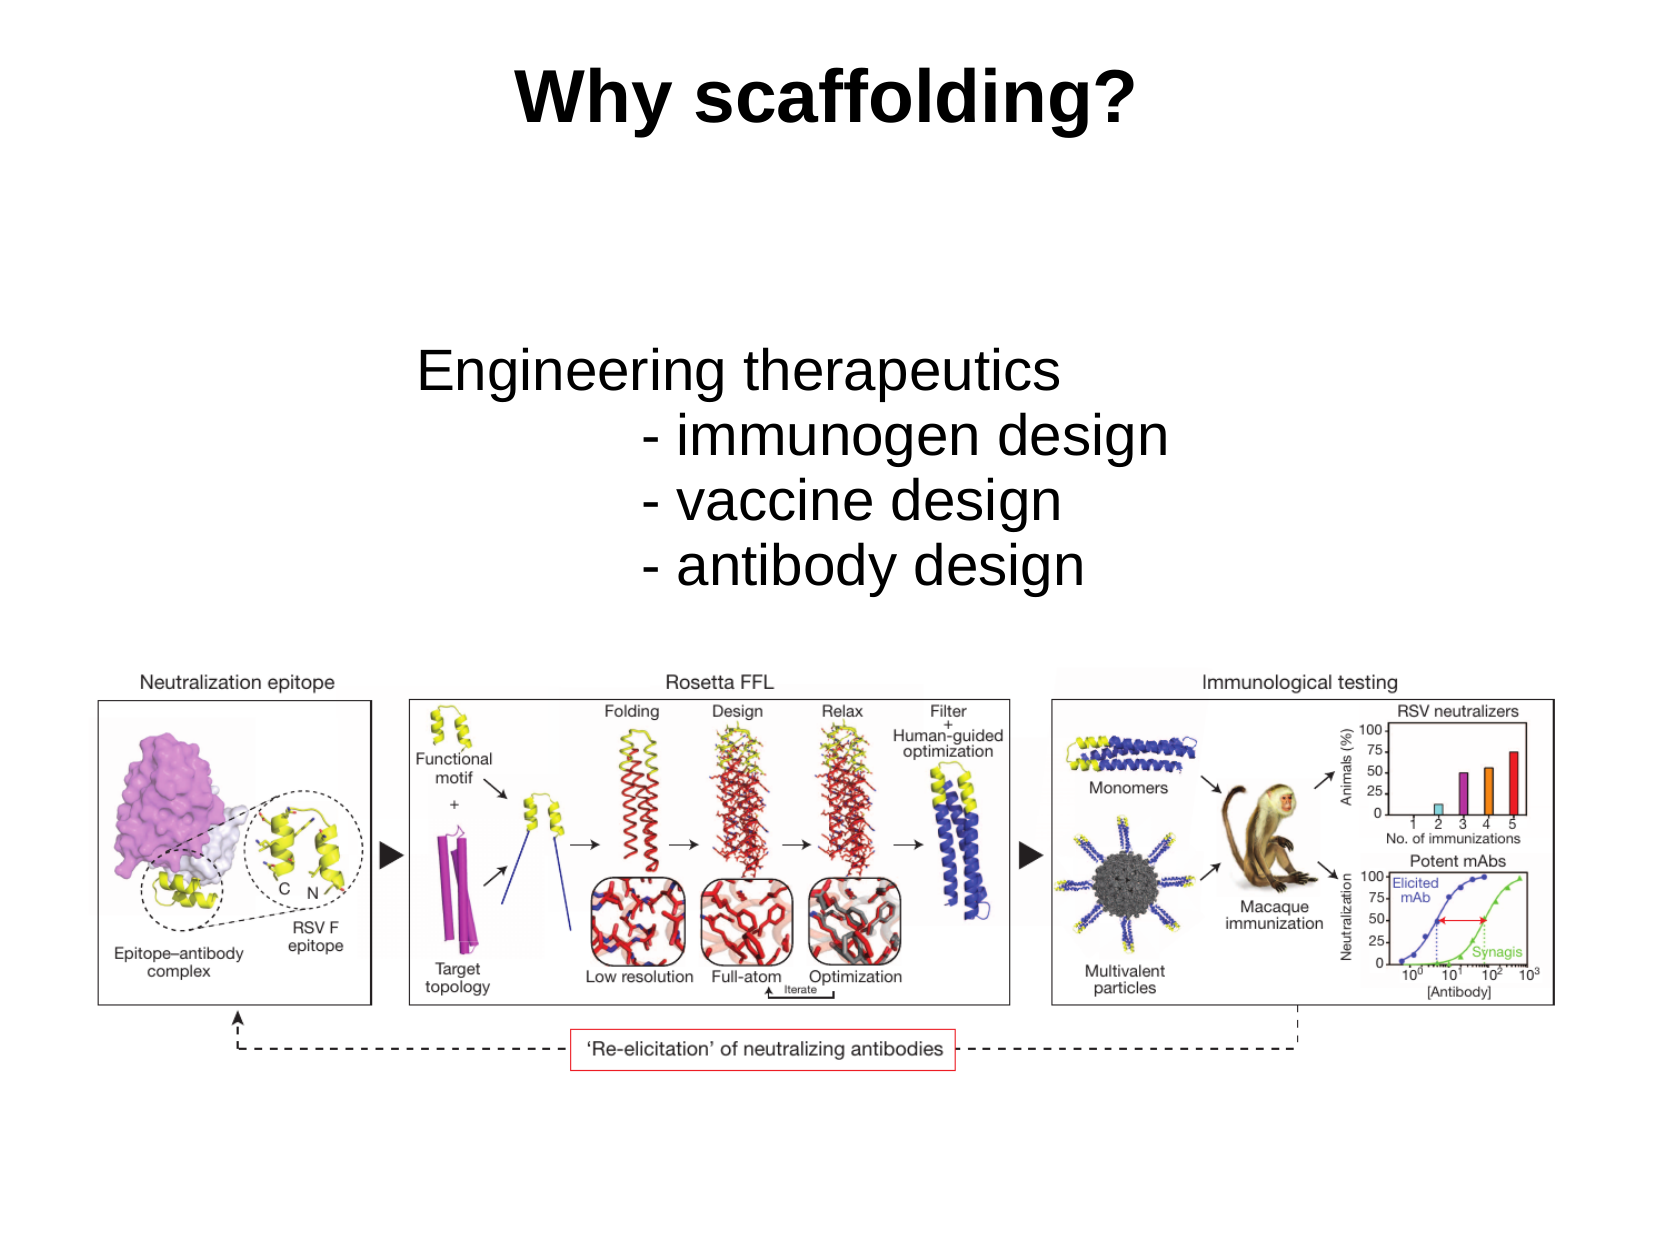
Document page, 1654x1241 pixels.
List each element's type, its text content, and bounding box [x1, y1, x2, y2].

text_box Why scaffolding? [0, 47, 1654, 146]
text_box Engineering therapeutics - immunogen design - vaccine design - antibody design [401, 330, 1242, 659]
picture [71, 659, 1576, 1081]
